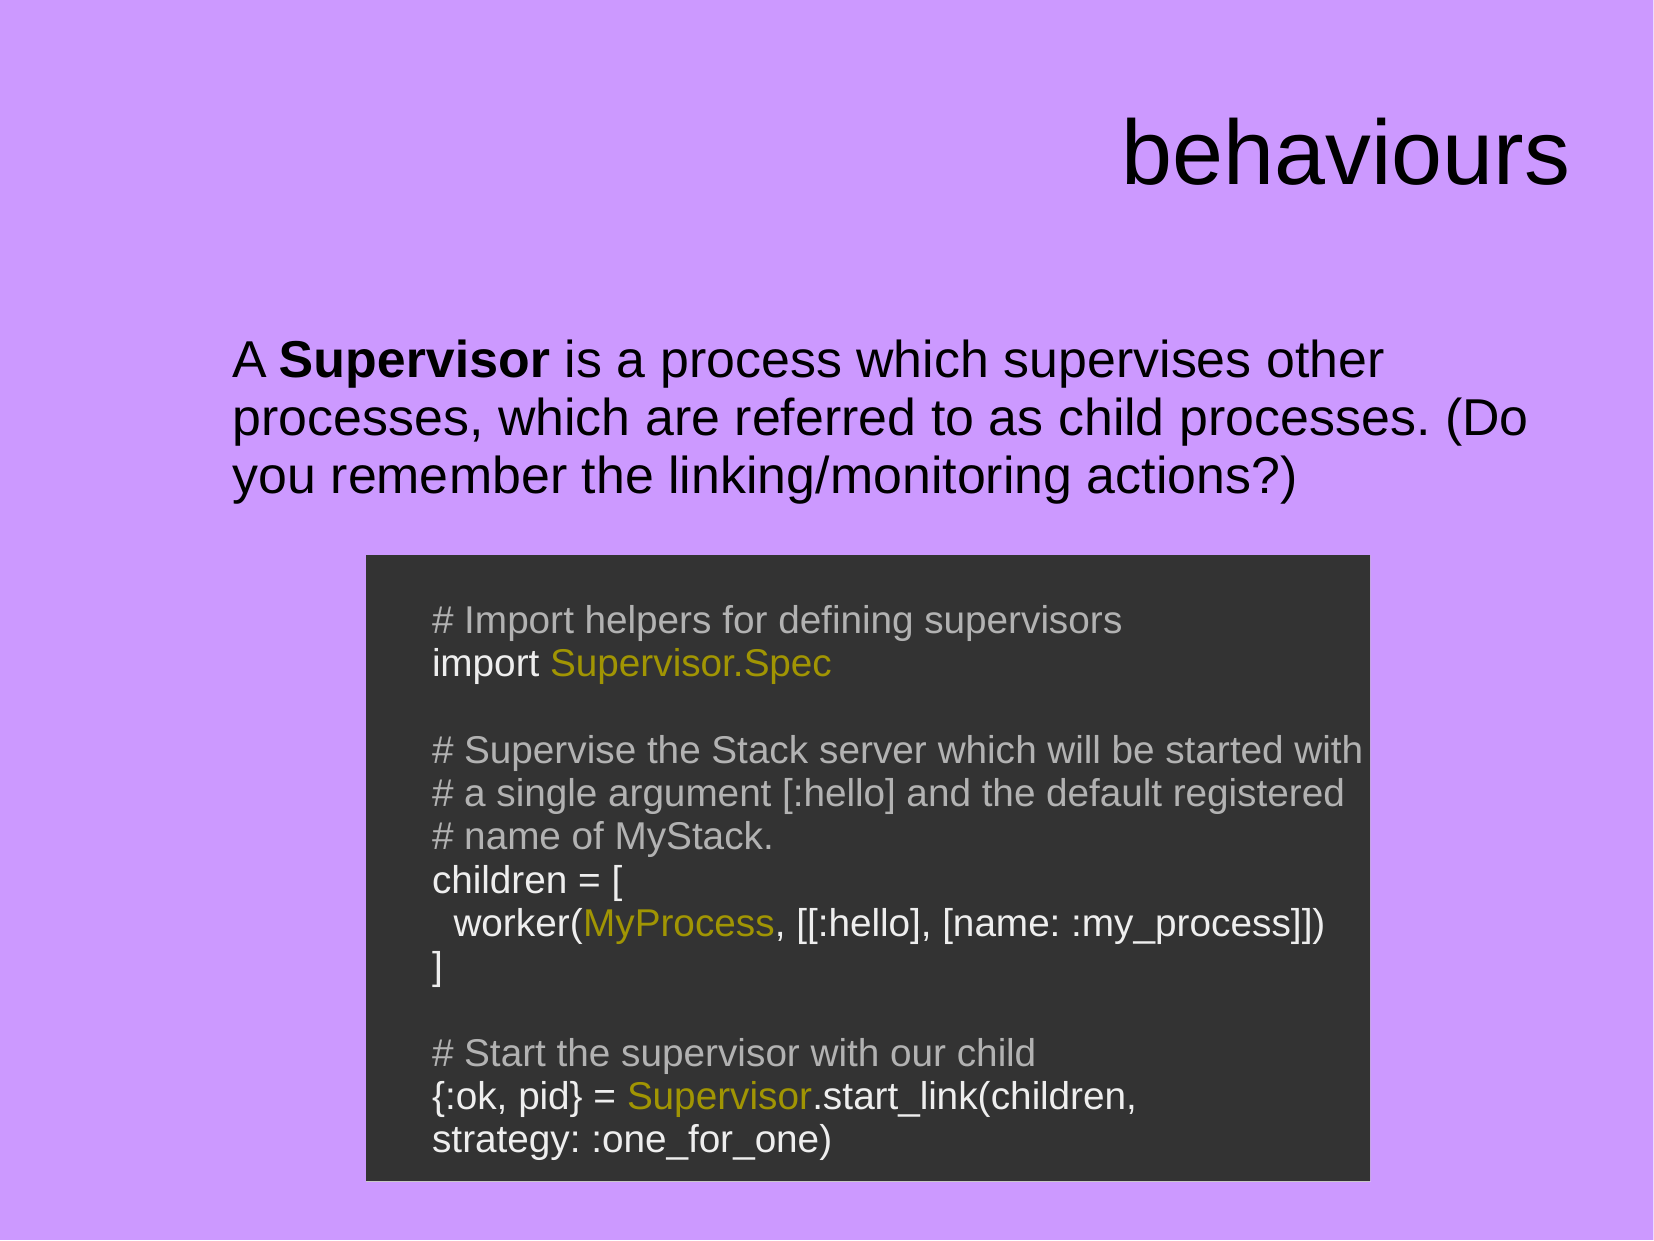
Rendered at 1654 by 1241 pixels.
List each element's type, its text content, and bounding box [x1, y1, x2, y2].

list # Import helpers for defining supervisors import Supervisor.Spec # Supervise the Stack server which will be started with # a single argument [:hello] and the default registered # name of MyStack. children = [ worker(MyProcess, [[:hello], [name: :my_process]]) ] # Start the supervisor with our child {:ok, pid} = Supervisor.start_link(children, strategy: :one_for_one) [366, 555, 1371, 1182]
list A Supervisor is a process which supervises other processes, which are referred to as child processes. (Do you remember the linking/monitoring actions?) [177, 330, 1565, 508]
title behaviours [82, 49, 1571, 257]
